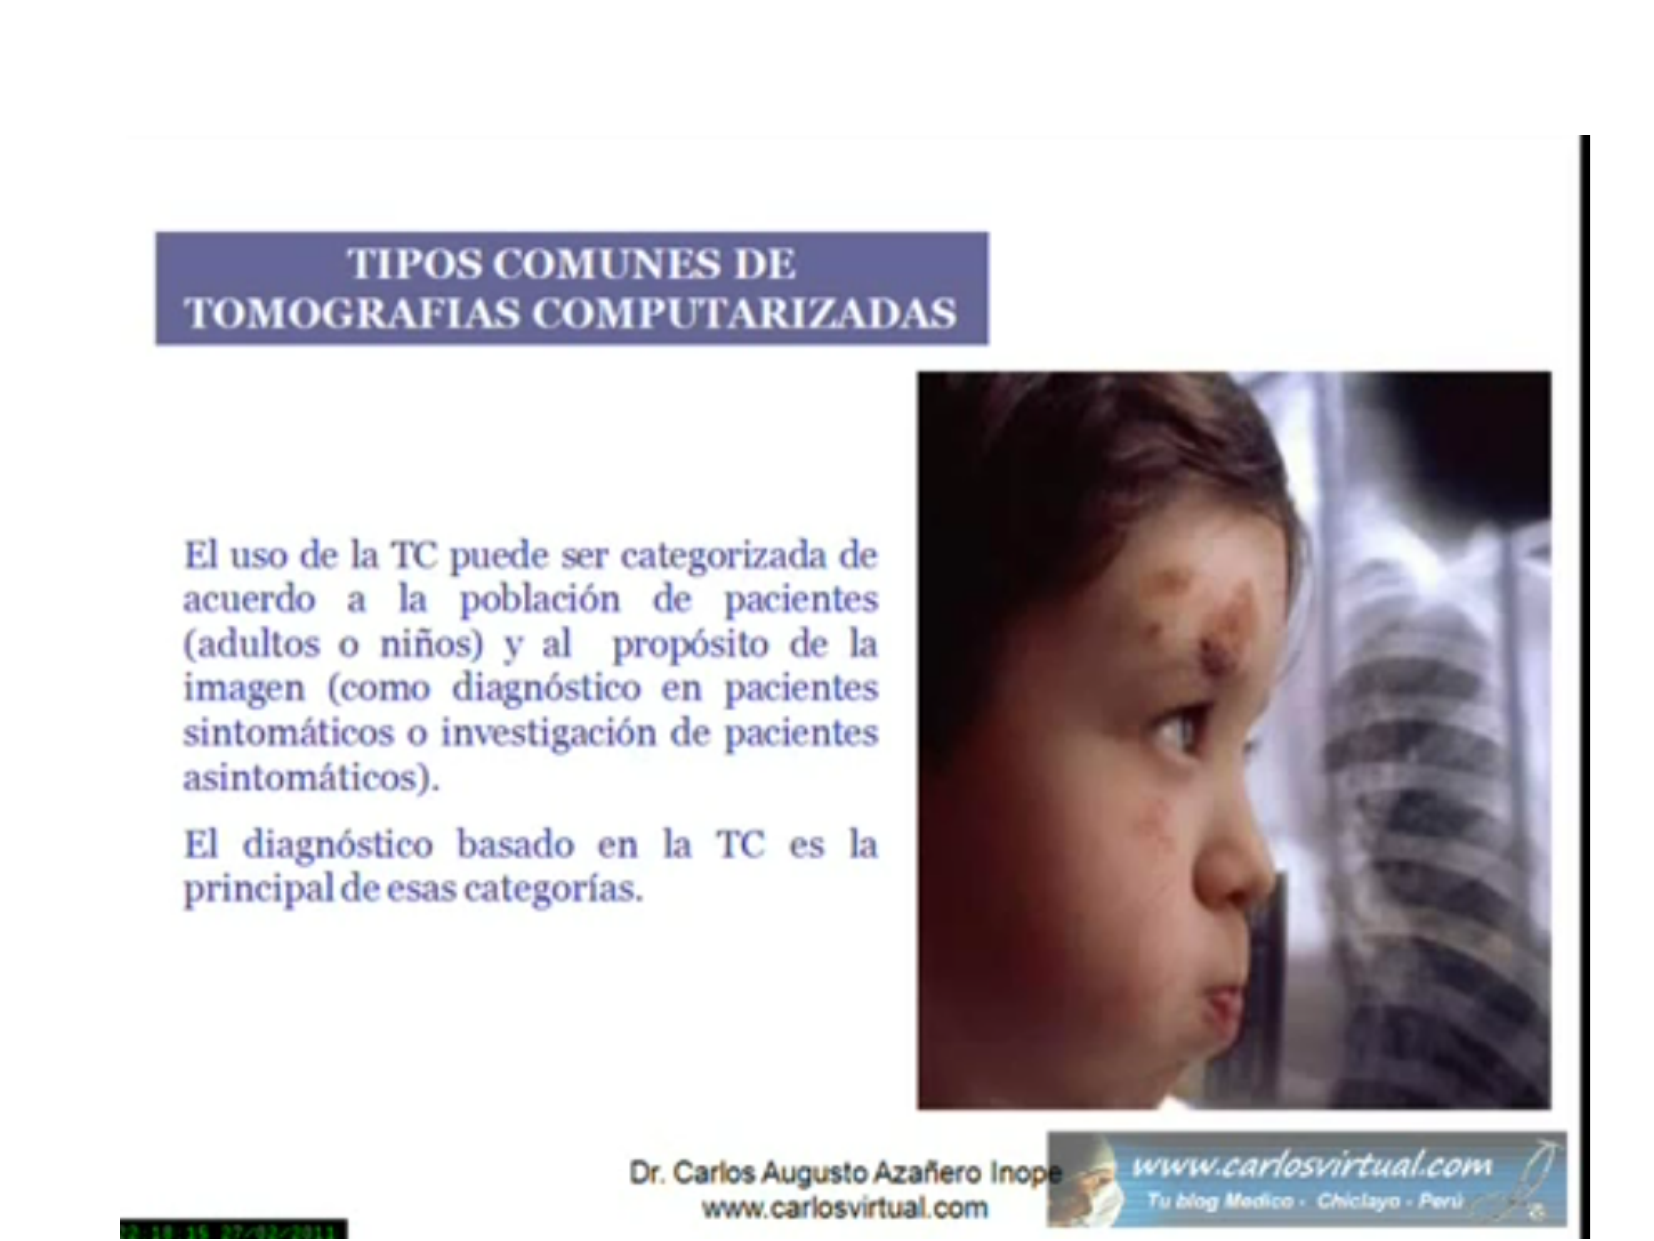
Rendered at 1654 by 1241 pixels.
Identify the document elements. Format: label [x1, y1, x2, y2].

picture [120, 135, 1591, 1239]
